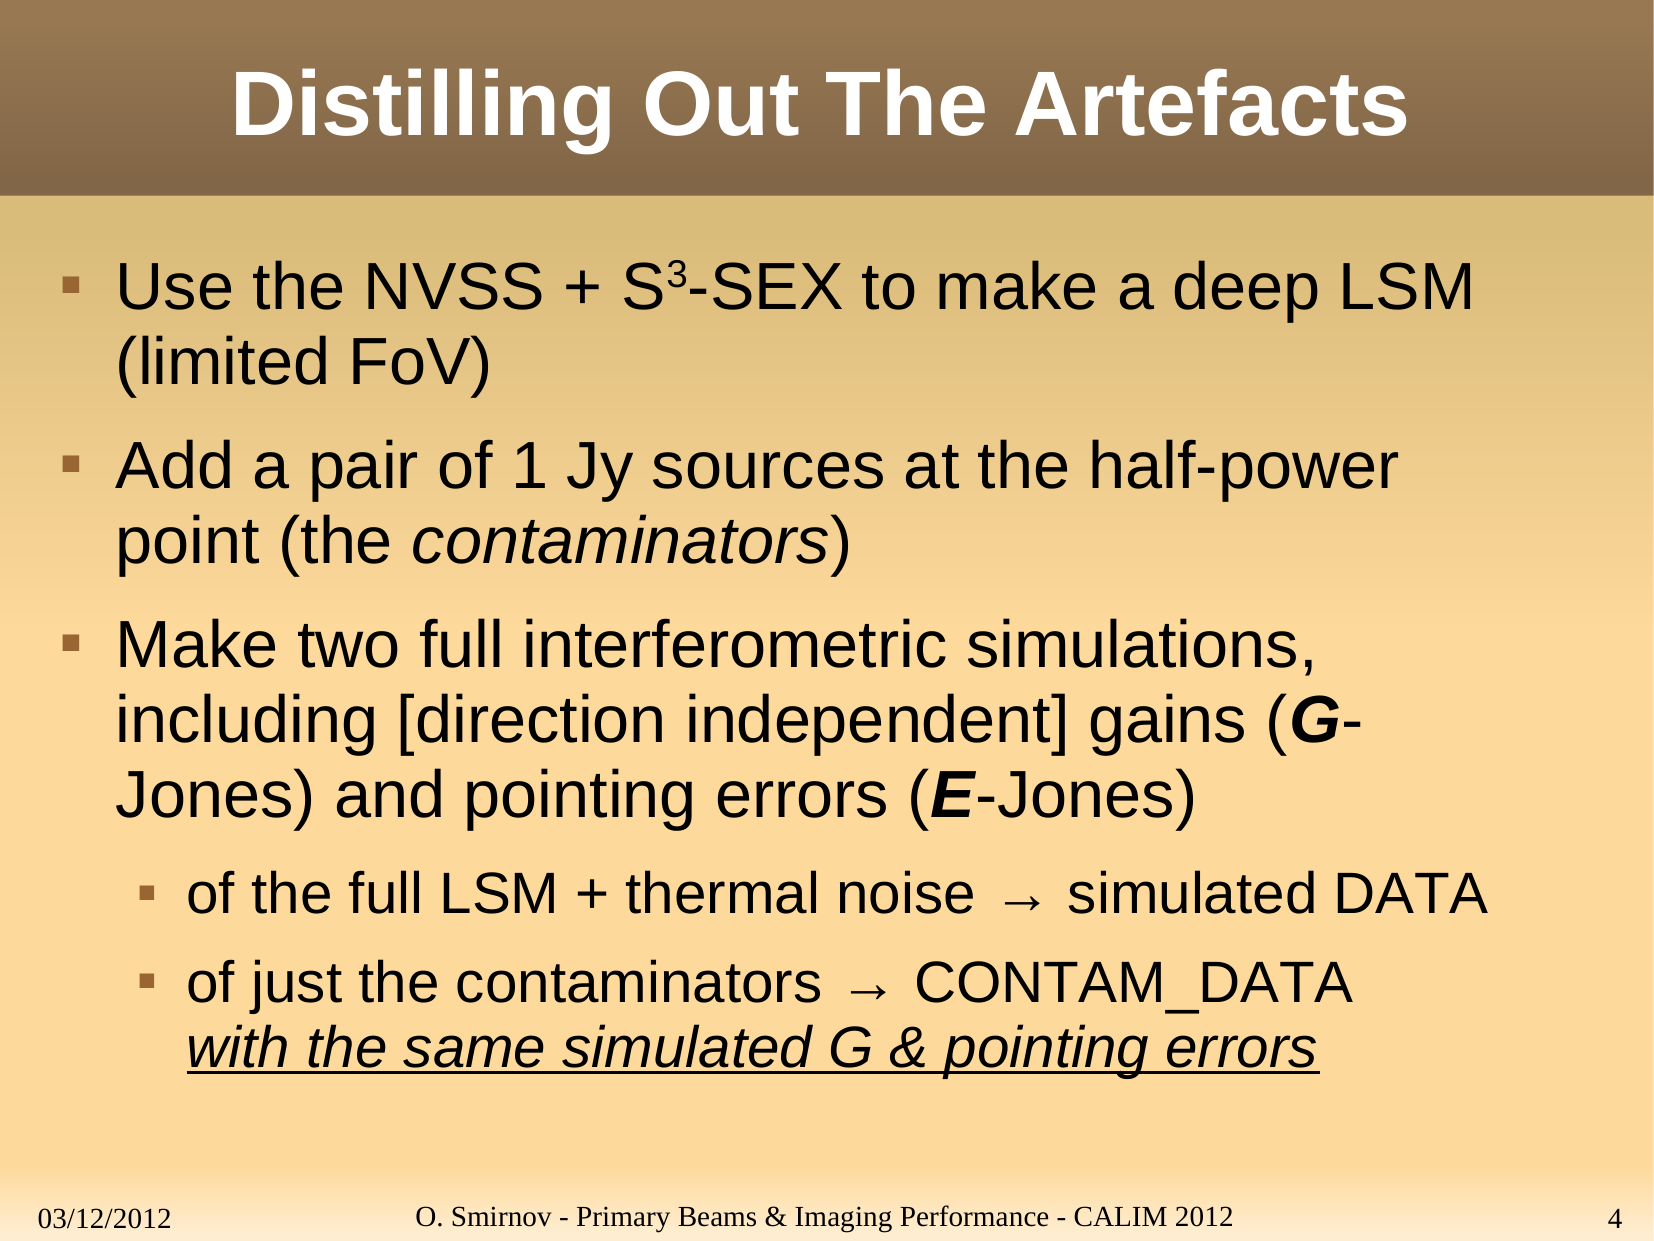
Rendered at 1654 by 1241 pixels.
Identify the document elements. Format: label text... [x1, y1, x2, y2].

list Use the NVSS + S3-SEX to make a deep LSM (limited FoV) Add a pair of 1 Jy sources at the half-power point (the contaminators) Make two full interferometric simulations, including [direction independent] gains (G-Jones) and pointing errors (E-Jones) of the full LSM + thermal noise → simulated DATA of just the contaminators → CONTAM_DATA with the same simulated G & pointing errors [45, 249, 1534, 1081]
title Distilling Out The Artefacts [76, 0, 1565, 208]
picture [0, 0, 1654, 1241]
